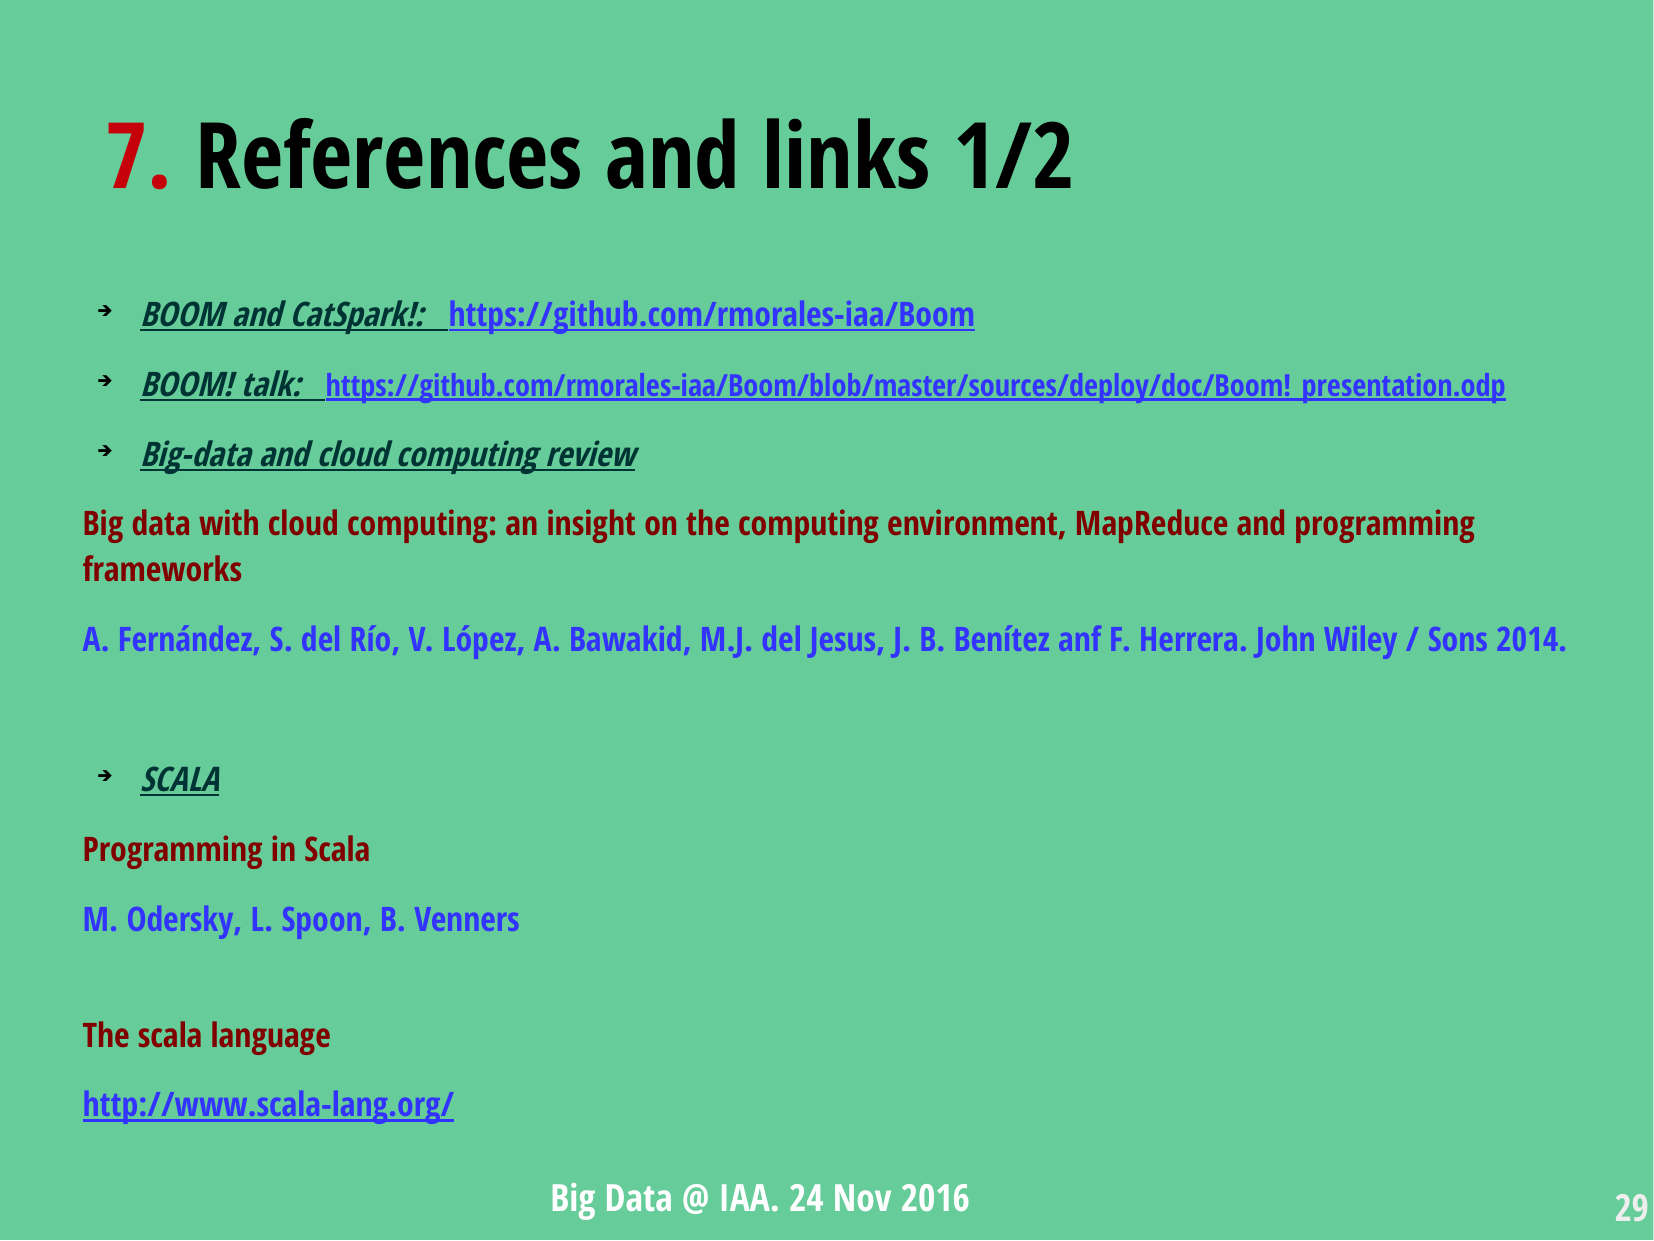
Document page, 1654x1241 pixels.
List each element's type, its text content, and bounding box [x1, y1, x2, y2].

list BOOM and CatSpark!: https://github.com/rmorales-iaa/Boom BOOM! talk: https://github.com/rmorales-iaa/Boom/blob/master/sources/deploy/doc/Boom!_presentation.odp Big-data and cloud computing review Big data with cloud computing: an insight on the computing environment, MapReduce and programming frameworks A. Fernández, S. del Río, V. López, A. Bawakid, M.J. del Jesus, J. B. Benítez anf F. Herrera. John Wiley / Sons 2014. SCALA Programming in Scala M. Odersky, L. Spoon, B. Venners The scala language http://www.scala-lang.org/ [82, 290, 1571, 1158]
title 7. References and links 1/2 [82, 49, 1571, 257]
